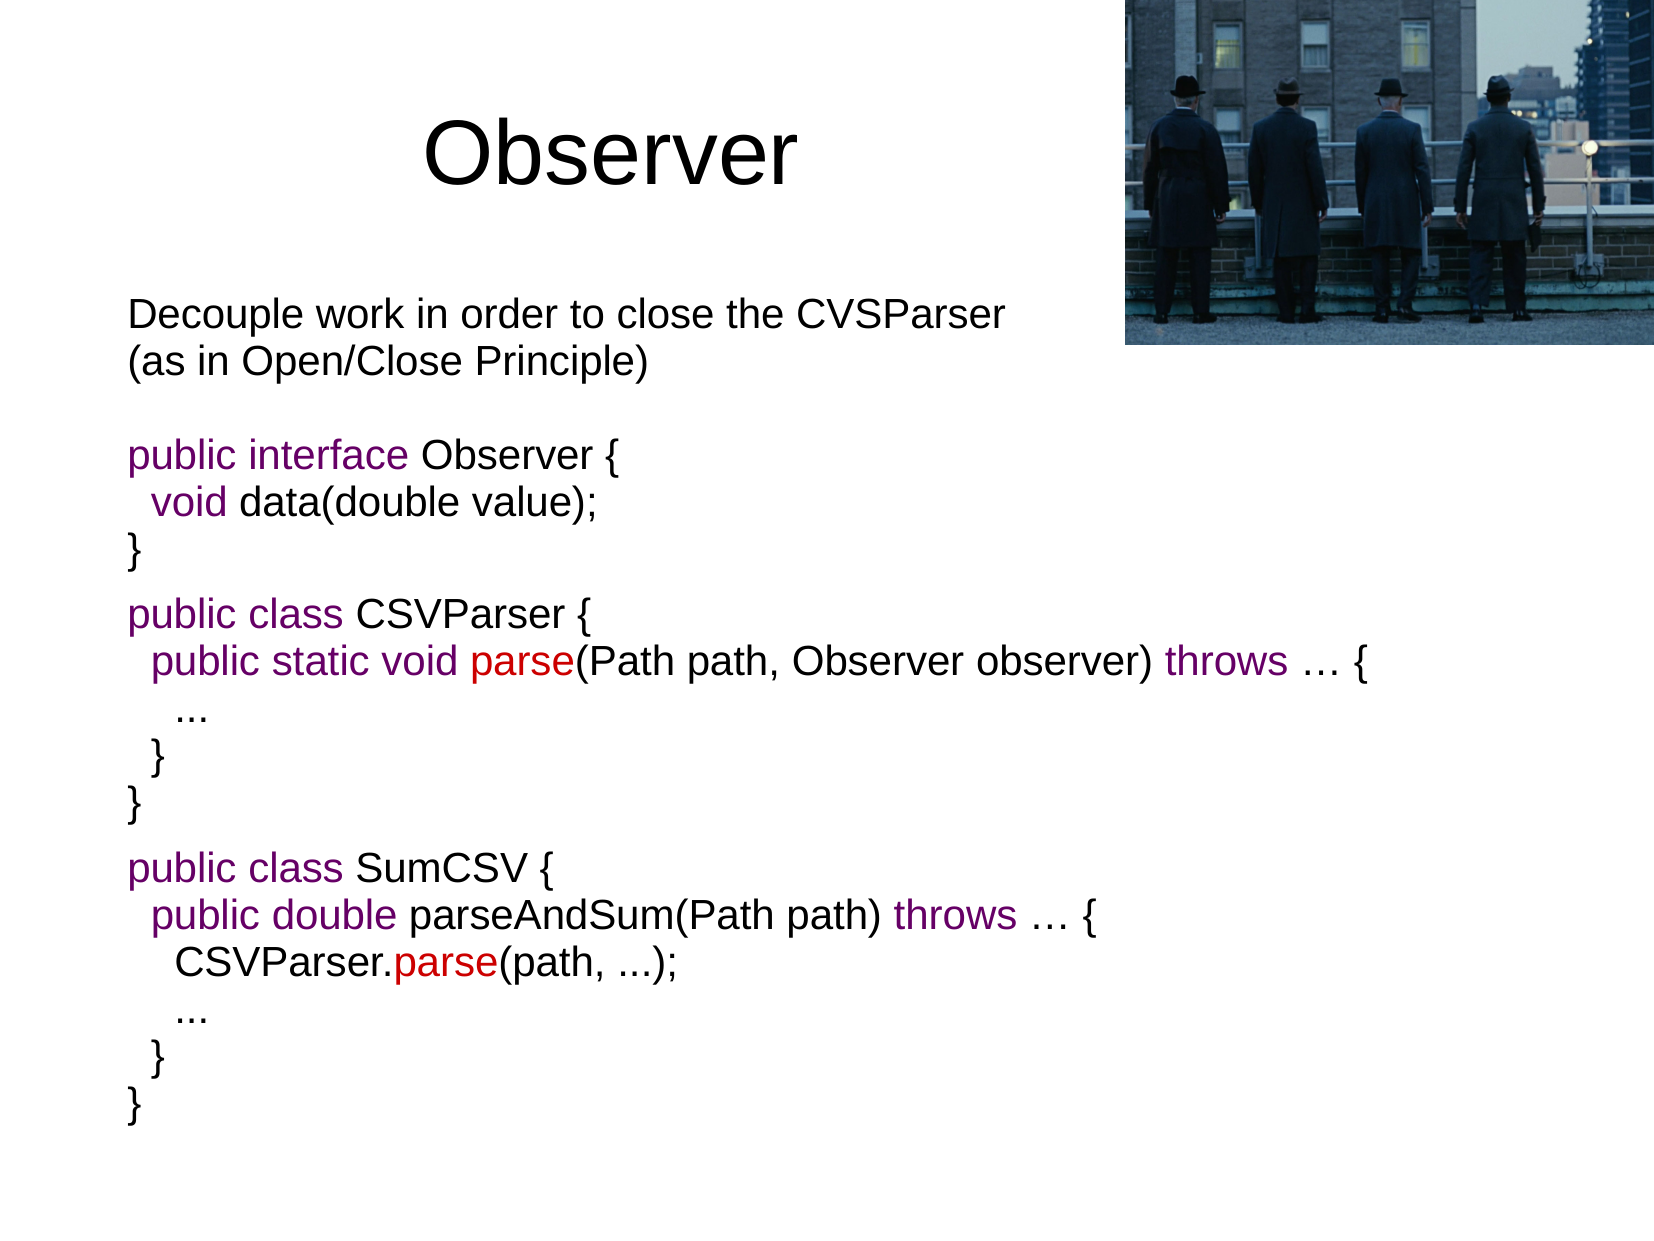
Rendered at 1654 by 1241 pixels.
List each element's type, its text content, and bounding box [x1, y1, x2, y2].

list Decouple work in order to close the CVSParser (as in Open/Close Principle) public interface Observer { void data(double value); } public class CSVParser { public static void parse(Path path, Observer observer) throws … { ... } } public class SumCSV { public double parseAndSum(Path path) throws … { CSVParser.parse(path, ...); ... } } [82, 290, 1571, 1141]
picture [1125, 0, 1654, 346]
title Observer [82, 49, 1125, 257]
